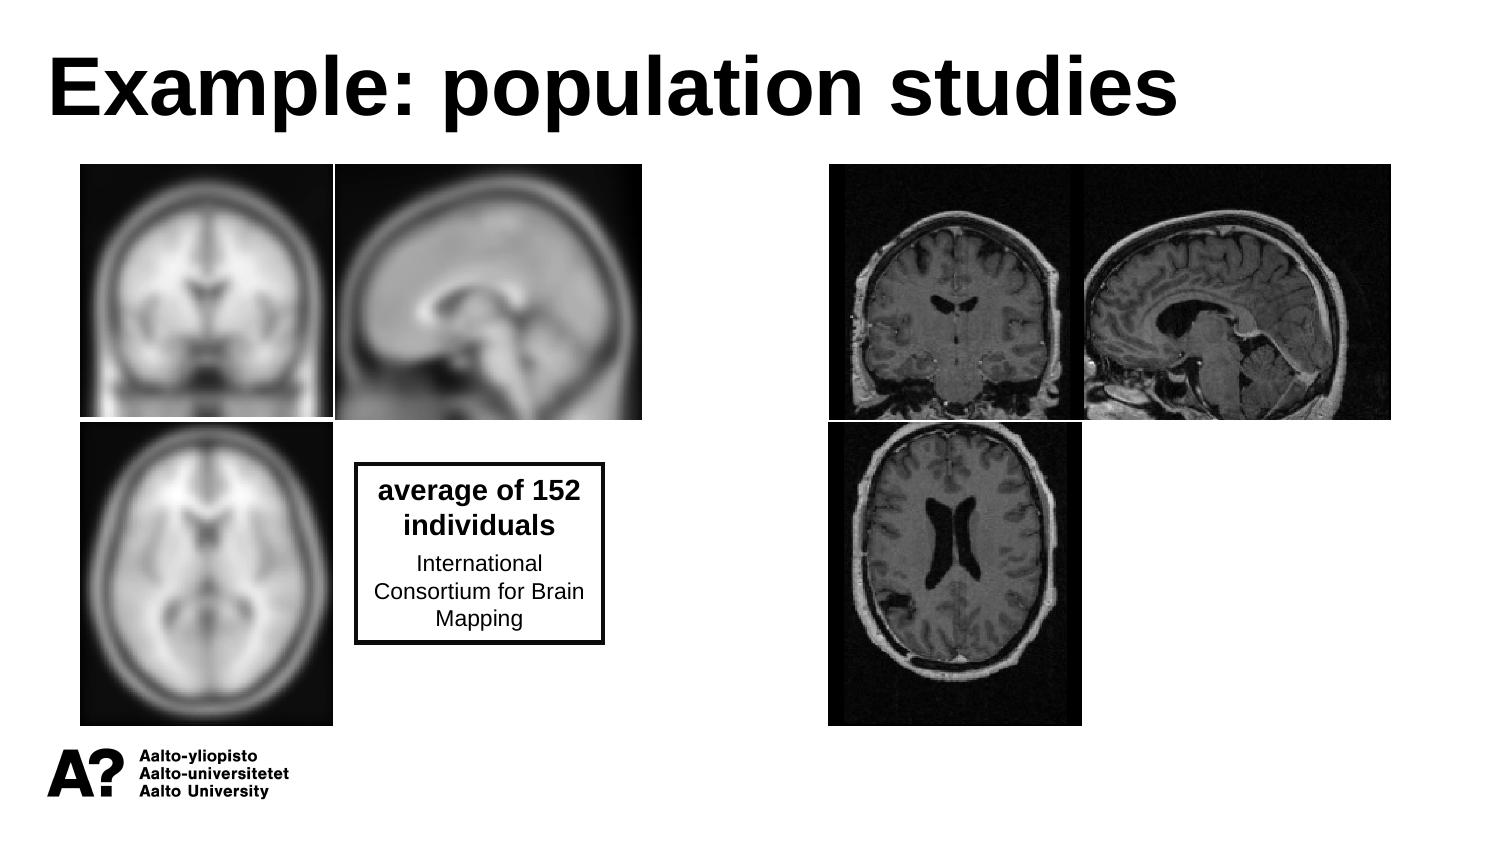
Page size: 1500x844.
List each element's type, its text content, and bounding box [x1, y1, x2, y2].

picture [80, 164, 333, 417]
picture [335, 164, 642, 420]
picture [829, 164, 1391, 420]
text_box average of 152 individuals International Consortium for Brain Mapping [356, 463, 603, 643]
picture [0, 422, 337, 844]
picture [828, 422, 1082, 726]
list Example: population studies [47, 32, 1442, 197]
